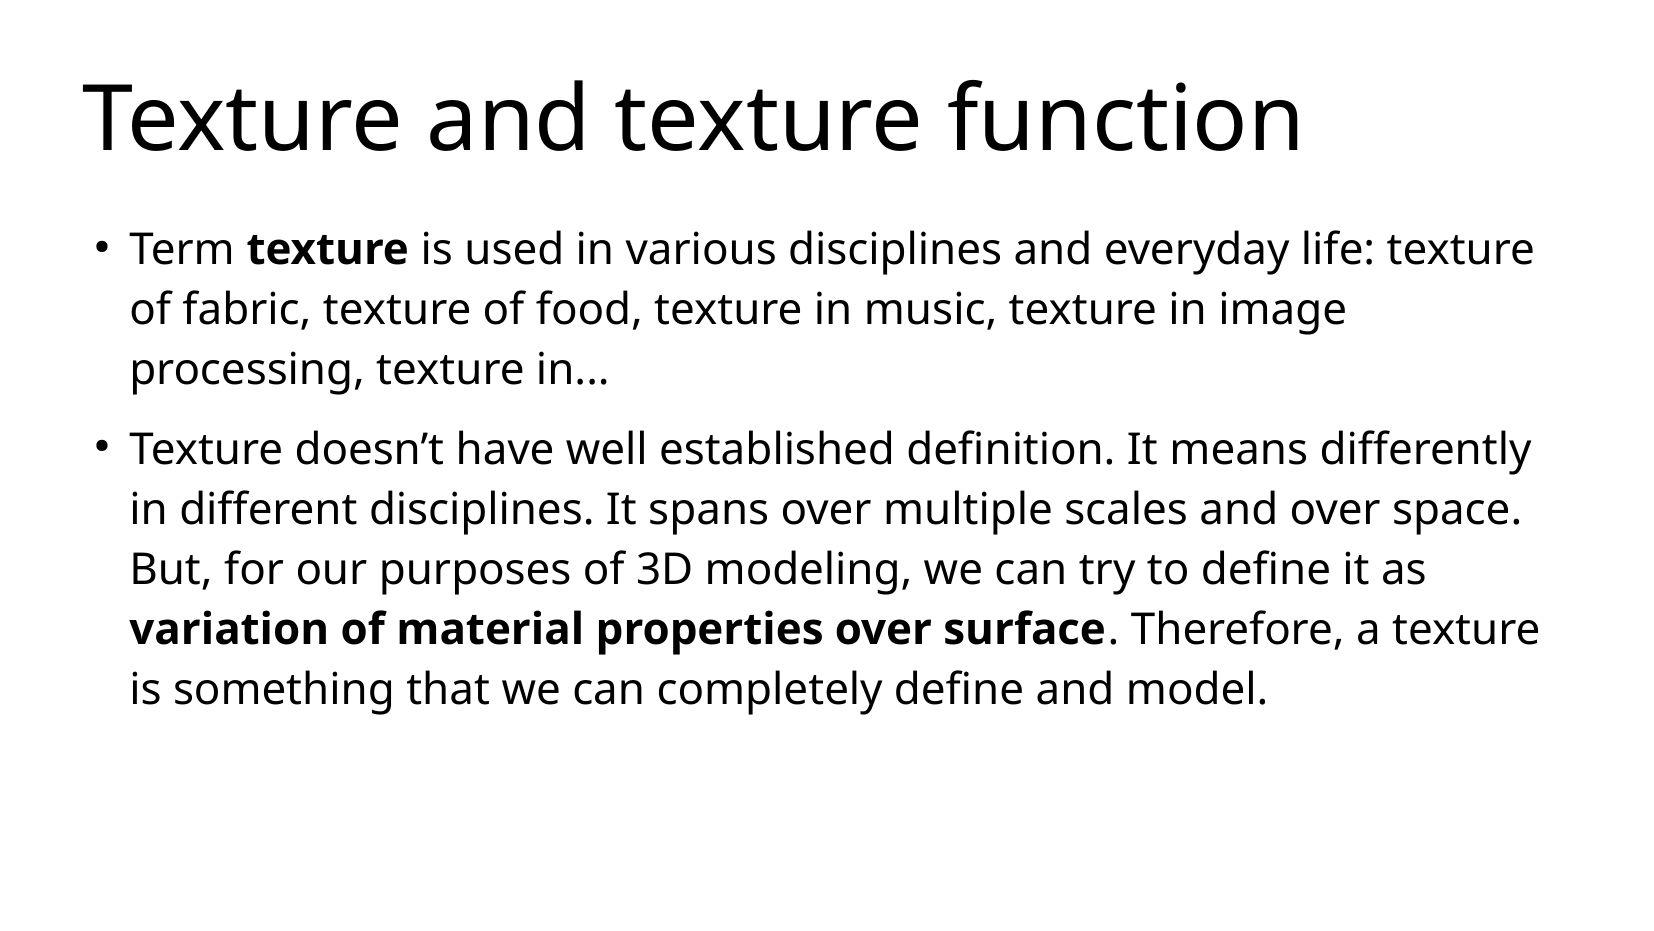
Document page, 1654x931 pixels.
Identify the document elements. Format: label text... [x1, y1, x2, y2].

title Texture and texture function [82, 37, 1571, 193]
list Term texture is used in various disciplines and everyday life: texture of fabric, texture of food, texture in music, texture in image processing, texture in... Texture doesn’t have well established definition. It means differently in different disciplines. It spans over multiple scales and over space. But, for our purposes of 3D modeling, we can try to define it as variation of material properties over surface. Therefore, a texture is something that we can completely define and model. [82, 217, 1571, 758]
